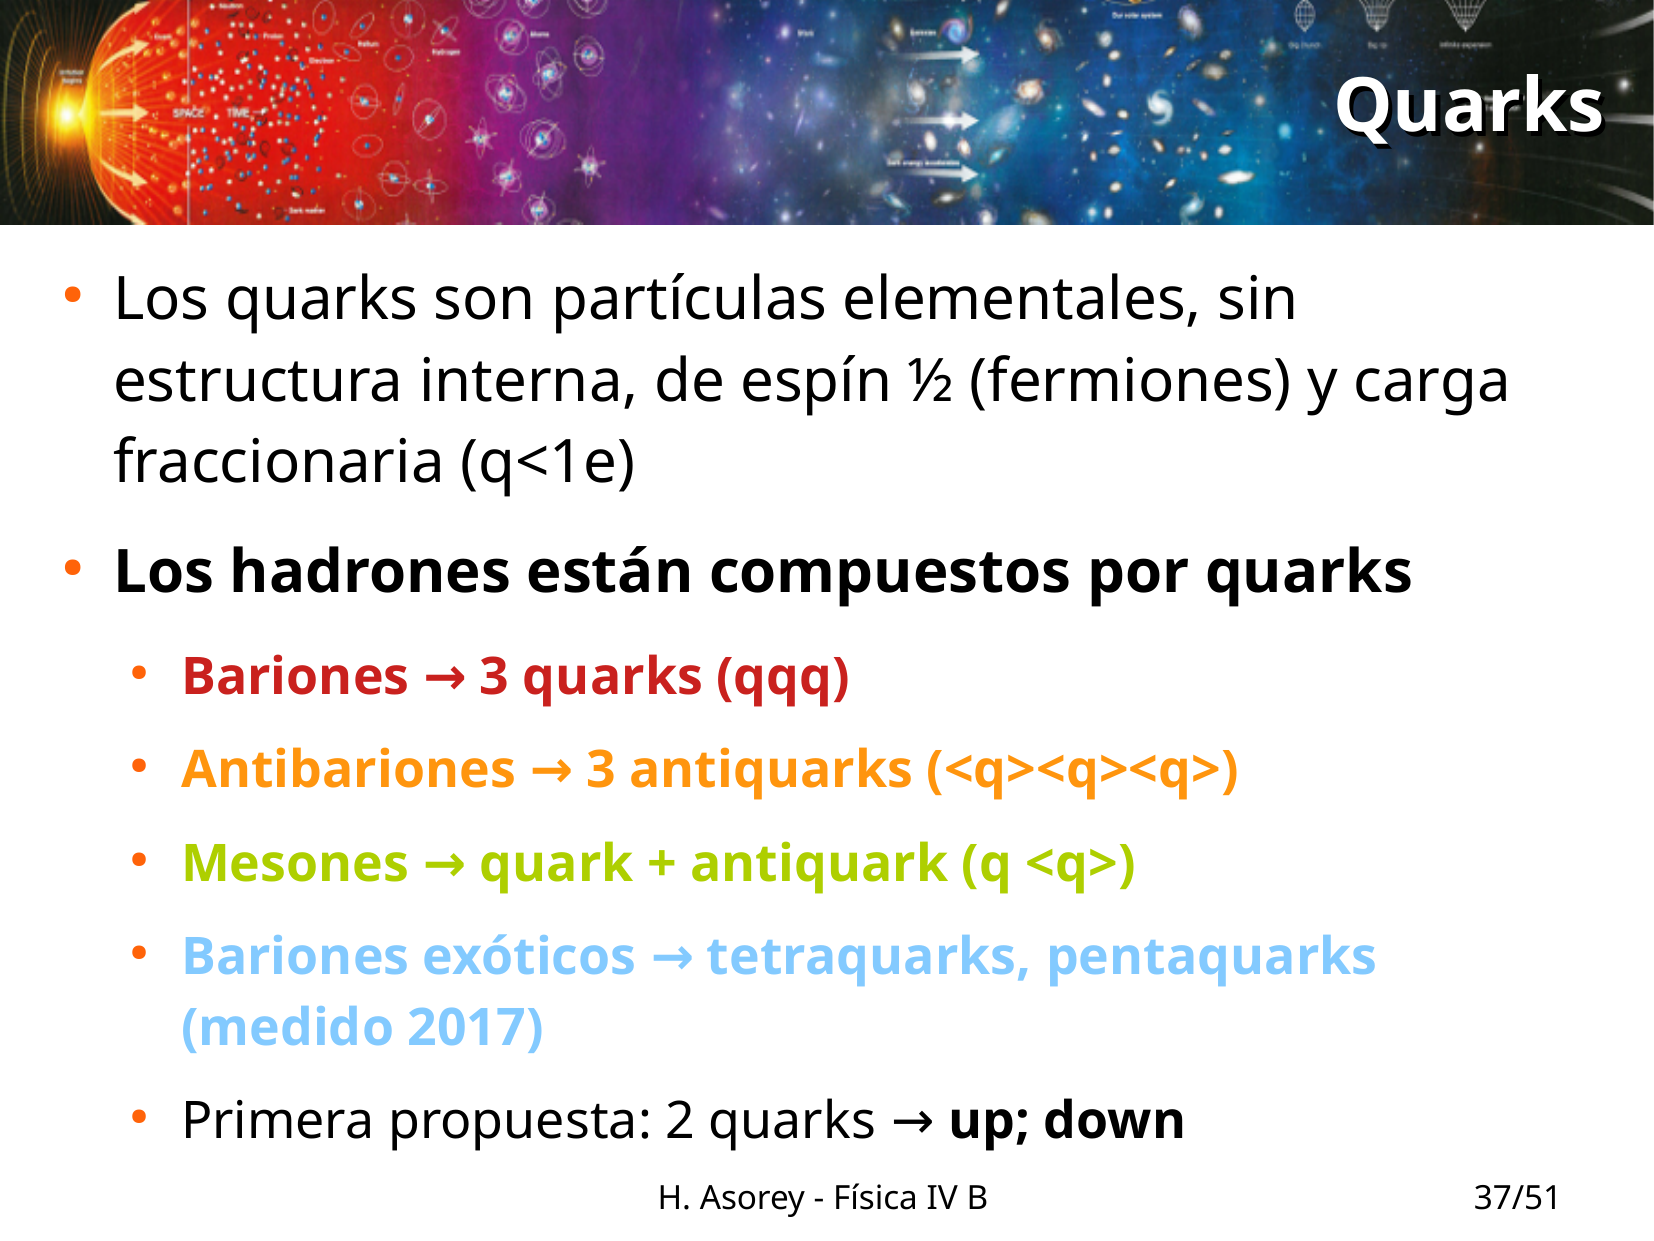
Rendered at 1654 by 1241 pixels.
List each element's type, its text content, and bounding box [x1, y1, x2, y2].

picture [0, 0, 1654, 225]
list Los quarks son partículas elementales, sin estructura interna, de espín ½ (fermiones) y carga fraccionaria (q<1e) Los hadrones están compuestos por quarks Bariones → 3 quarks (qqq) Antibariones → 3 antiquarks (<q><q><q>) Mesones → quark + antiquark (q <q>) Bariones exóticos → tetraquarks, pentaquarks (medido 2017) Primera propuesta: 2 quarks → up; down [45, 255, 1606, 1156]
title Quarks [45, 15, 1606, 191]
